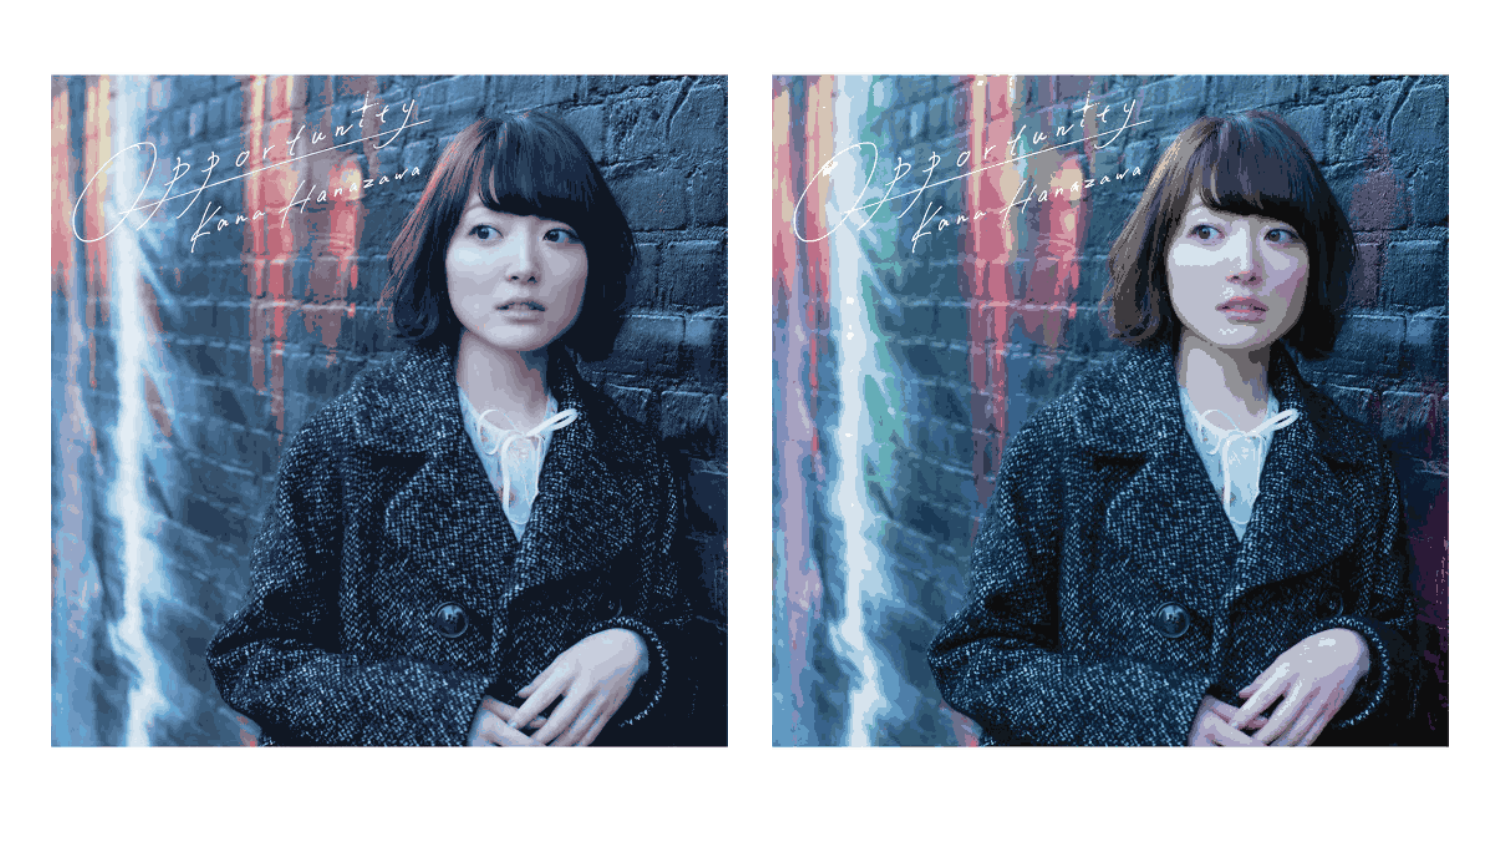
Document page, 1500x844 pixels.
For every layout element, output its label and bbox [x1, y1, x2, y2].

picture [772, 72, 1449, 750]
picture [51, 72, 728, 750]
